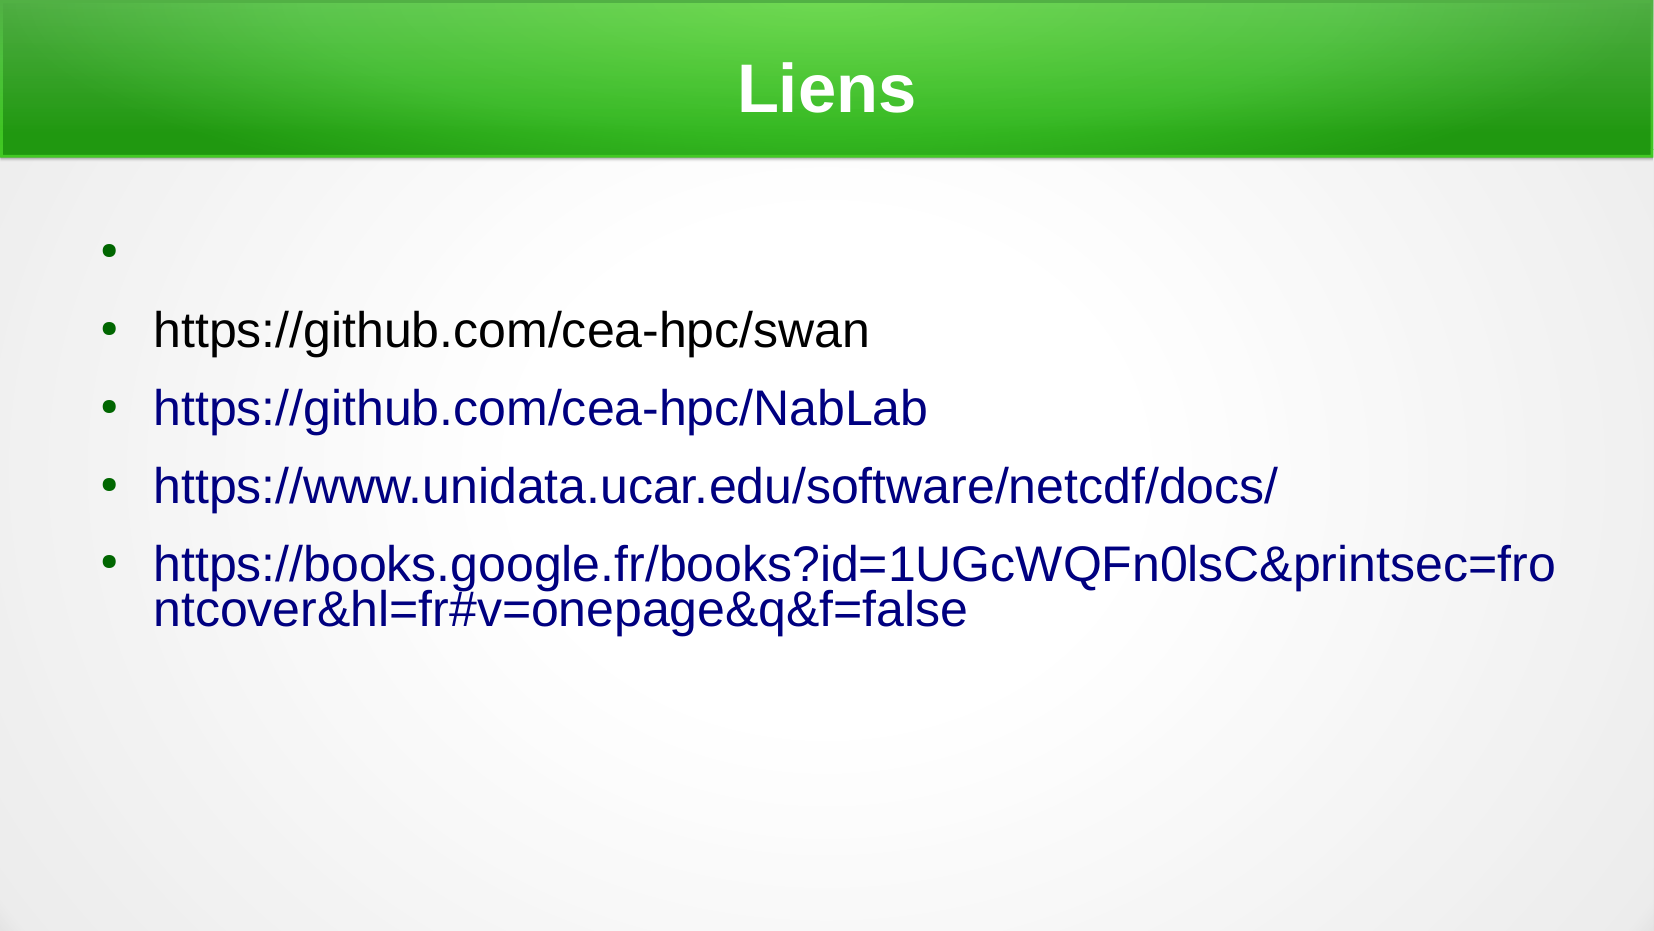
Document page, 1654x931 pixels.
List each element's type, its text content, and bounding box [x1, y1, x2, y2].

list https://github.com/cea-hpc/swan https://github.com/cea-hpc/NabLab https://www.unidata.ucar.edu/software/netcdf/docs/ https://books.google.fr/books?id=1UGcWQFn0lsC&printsec=frontcover&hl=fr#v=onepage&q&f=false [82, 224, 1571, 764]
title Liens [82, 35, 1571, 142]
